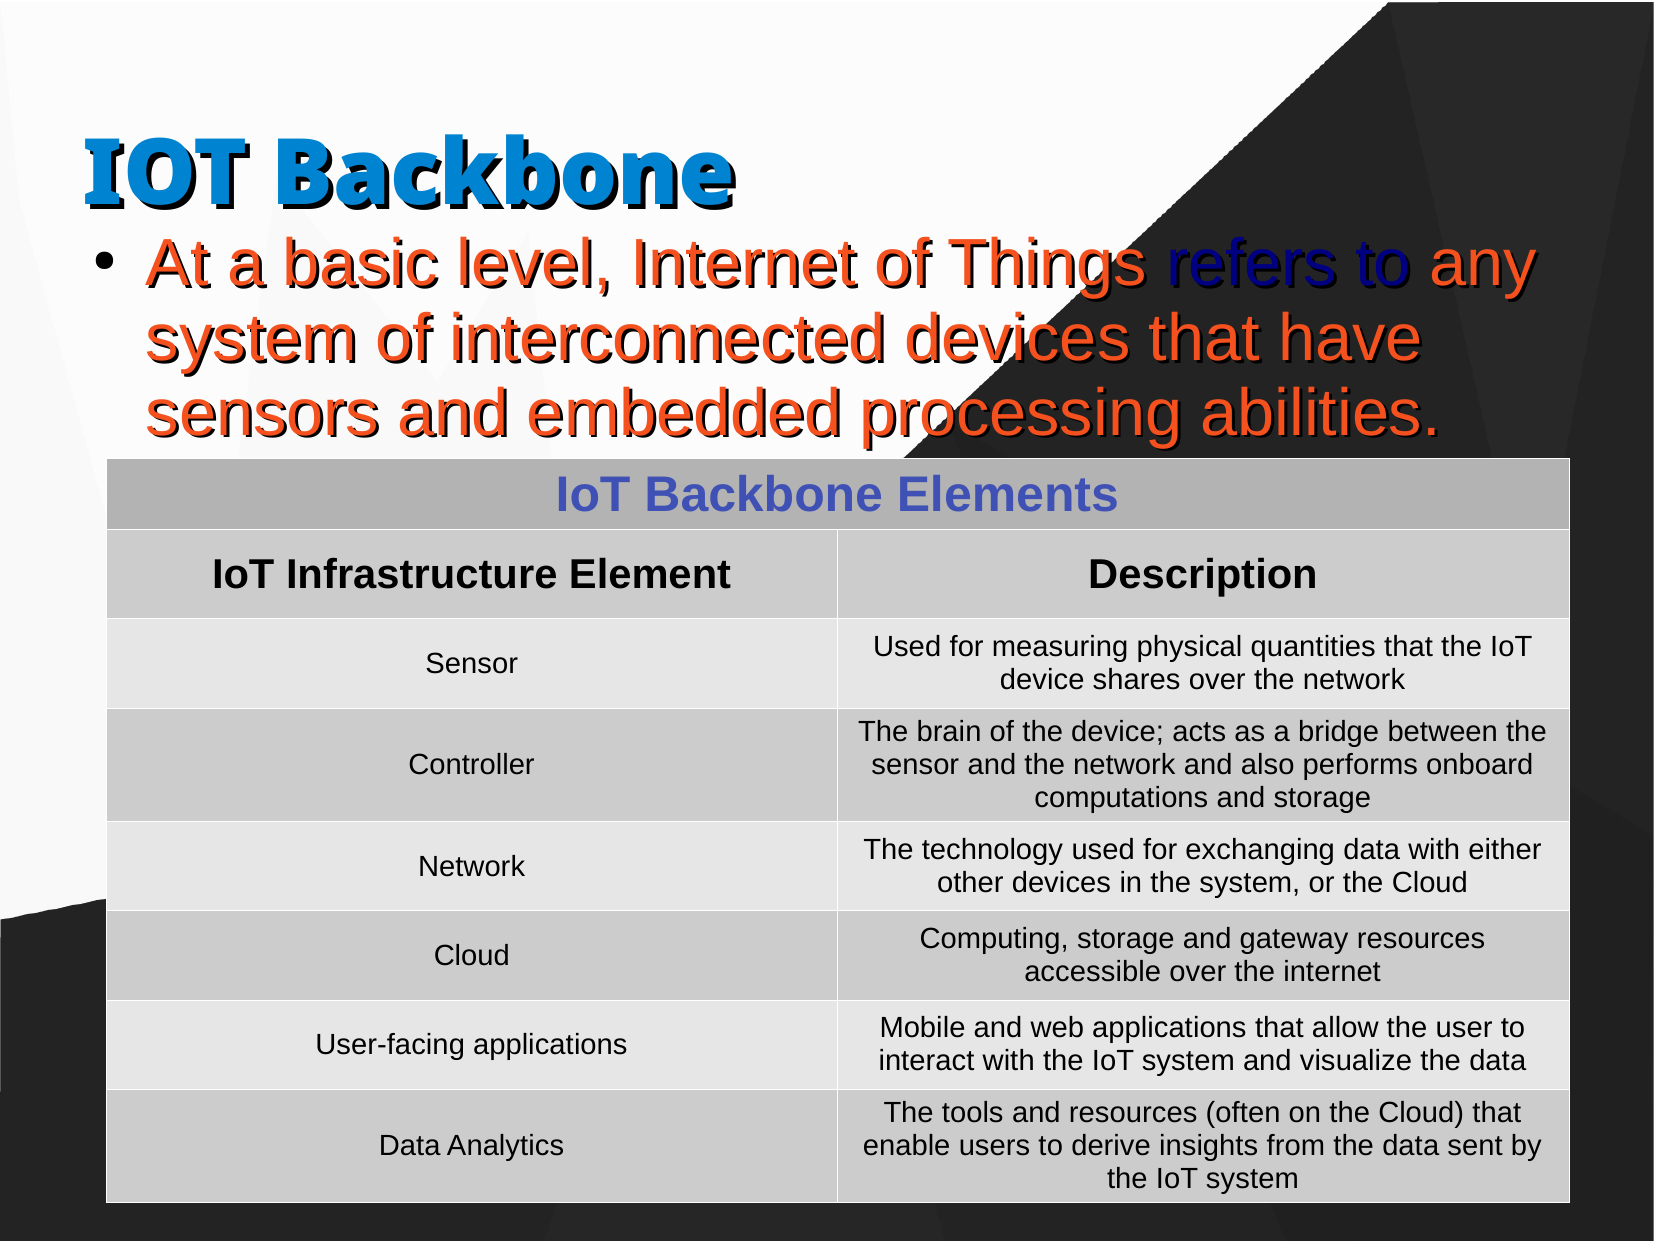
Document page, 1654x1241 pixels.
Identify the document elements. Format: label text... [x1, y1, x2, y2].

table_cell The tools and resources (often on the Cloud) that enable users to derive insights from the data sent by the IoT system [838, 1090, 1569, 1202]
table_cell Mobile and web applications that allow the user to interact with the IoT system and visualize the data [838, 1001, 1569, 1089]
table_cell Cloud [107, 911, 837, 1000]
table_cell IoT Infrastructure Element [107, 530, 837, 618]
table_cell User-facing applications [107, 1001, 837, 1089]
list At a basic level, Internet of Things refers to any system of interconnected devices that have sensors and embedded processing abilities. [75, 225, 1538, 451]
table_header IoT Backbone Elements [107, 459, 1569, 529]
table_cell Used for measuring physical quantities that the IoT device shares over the network [838, 619, 1569, 708]
title IOT Backbone [82, 75, 1051, 225]
table_cell Description [838, 530, 1569, 618]
picture [0, 2, 1654, 1241]
table_cell Sensor [107, 619, 837, 708]
table_cell Data Analytics [107, 1090, 837, 1202]
table_cell The technology used for exchanging data with either other devices in the system, or the Cloud [838, 822, 1569, 910]
table_cell Controller [107, 709, 837, 821]
table_cell Computing, storage and gateway resources accessible over the internet [838, 911, 1569, 1000]
table_cell Network [107, 822, 837, 910]
table_cell The brain of the device; acts as a bridge between the sensor and the network and also performs onboard computations and storage [838, 709, 1569, 821]
